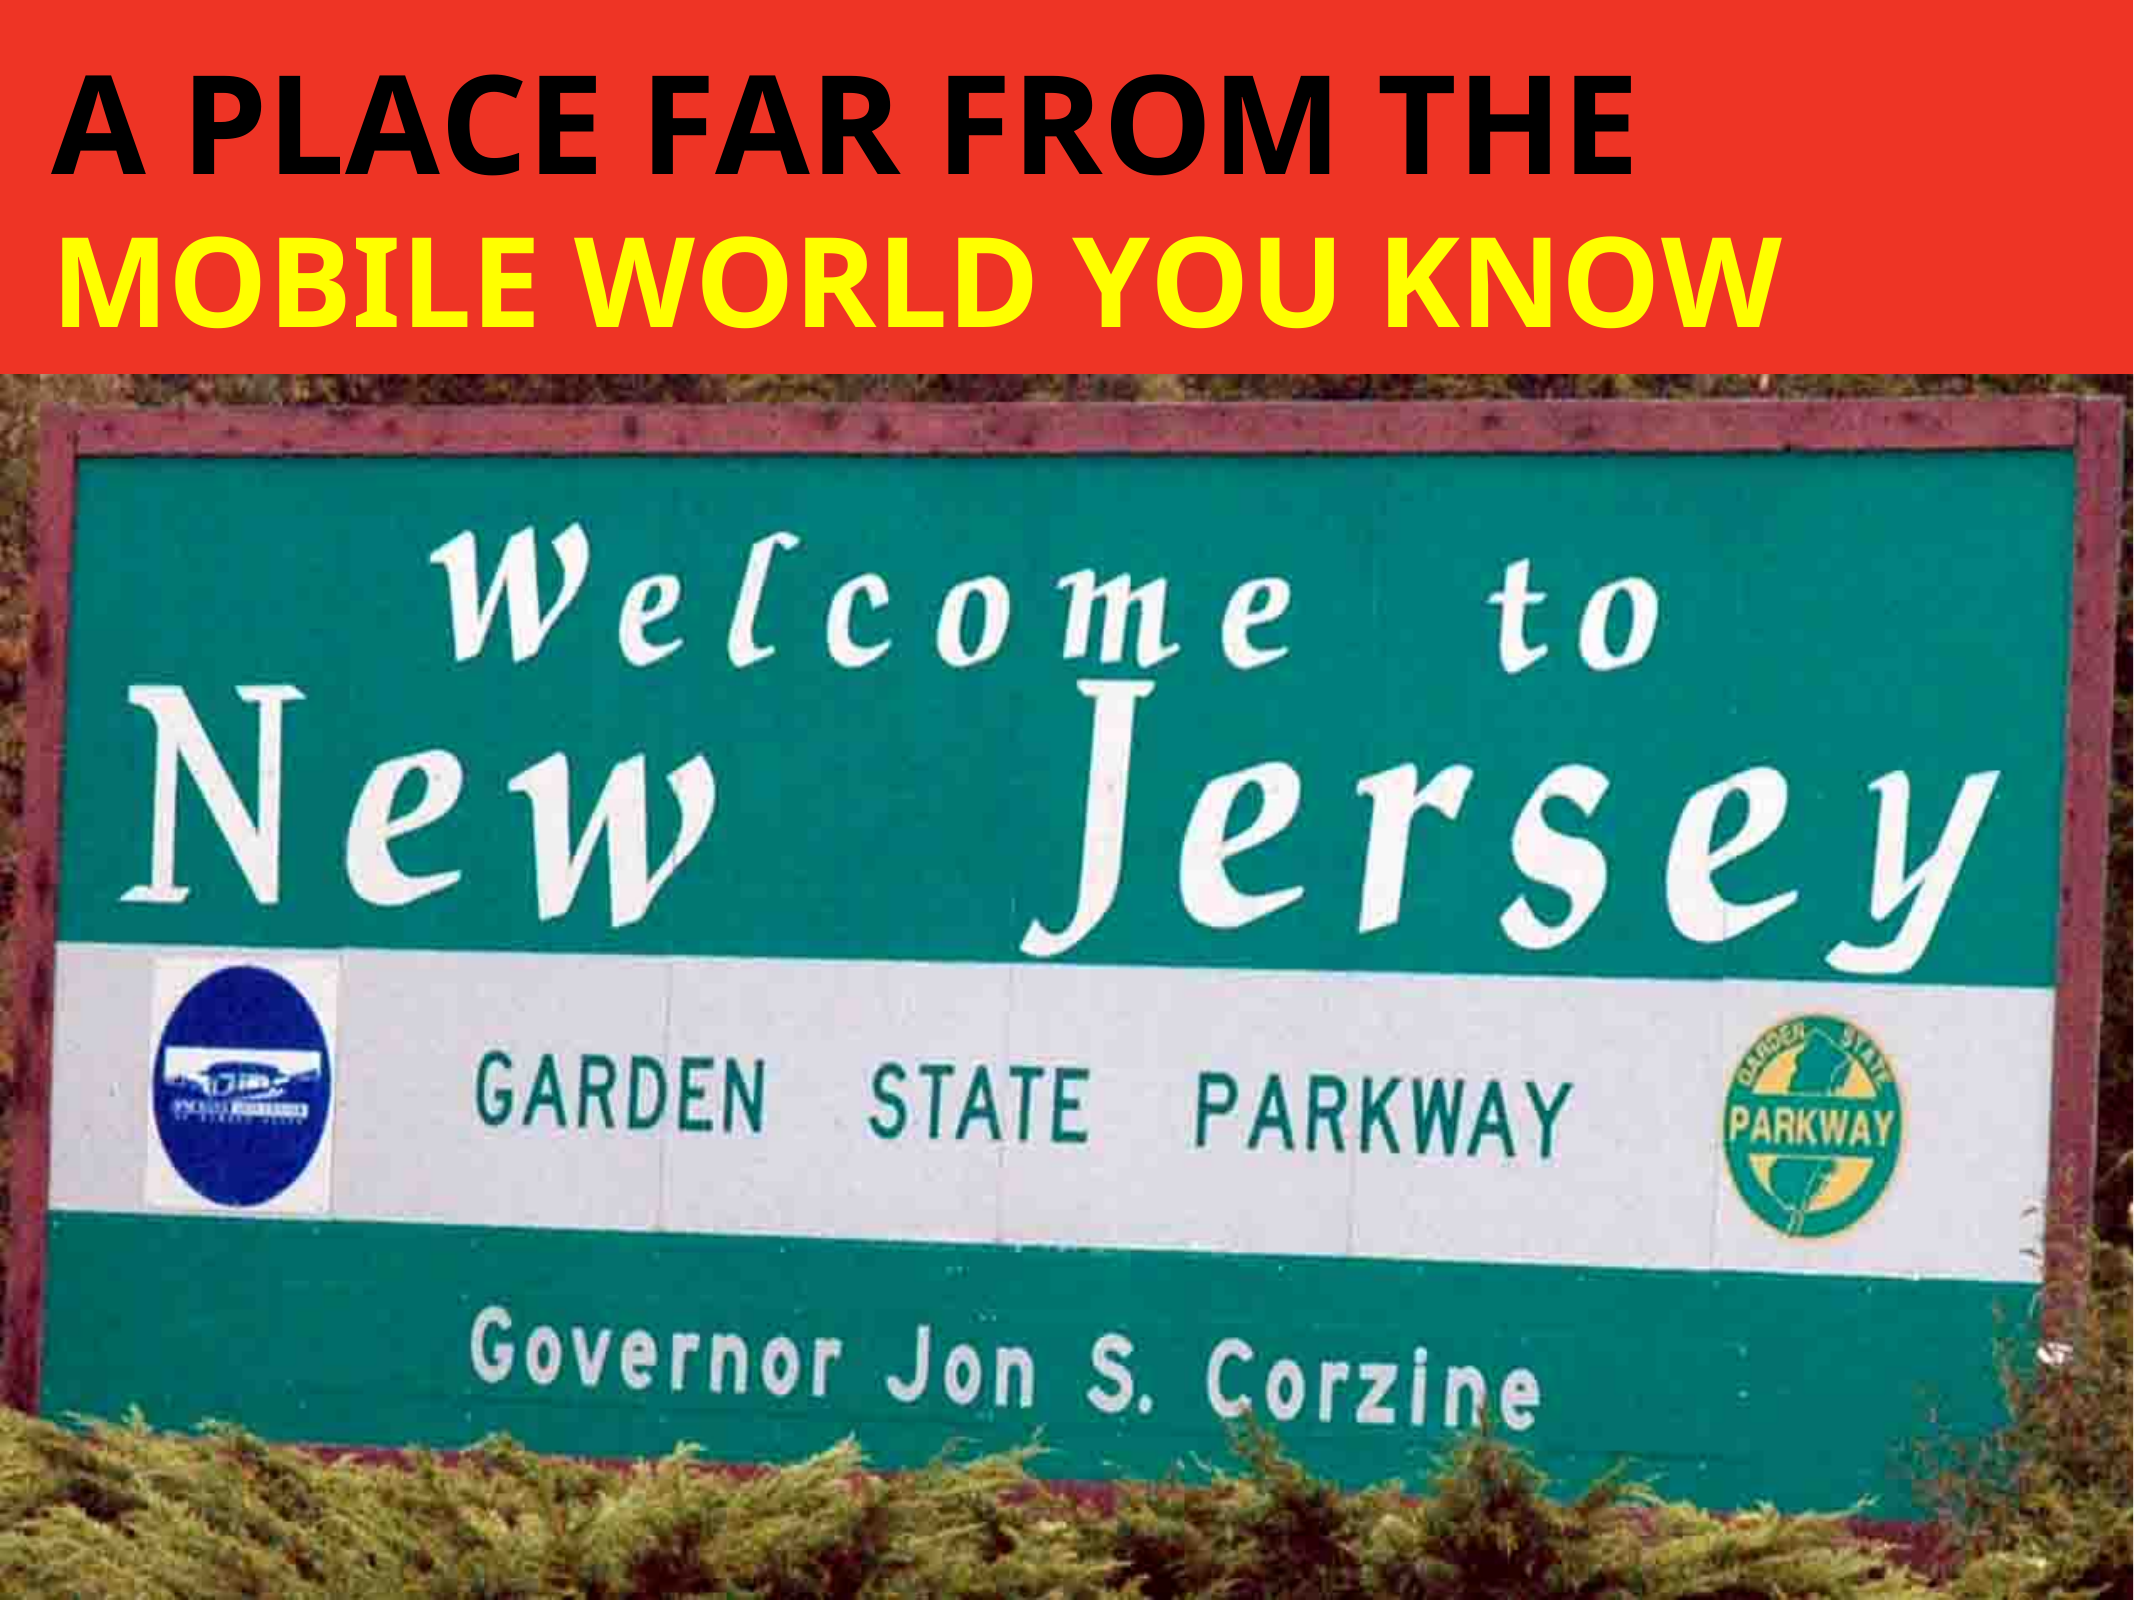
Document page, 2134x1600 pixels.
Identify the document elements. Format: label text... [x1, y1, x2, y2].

text_box A PLACE FAR FROM THE MOBILE WORLD YOU KNOW [41, 37, 2134, 374]
picture [0, 374, 2134, 1600]
